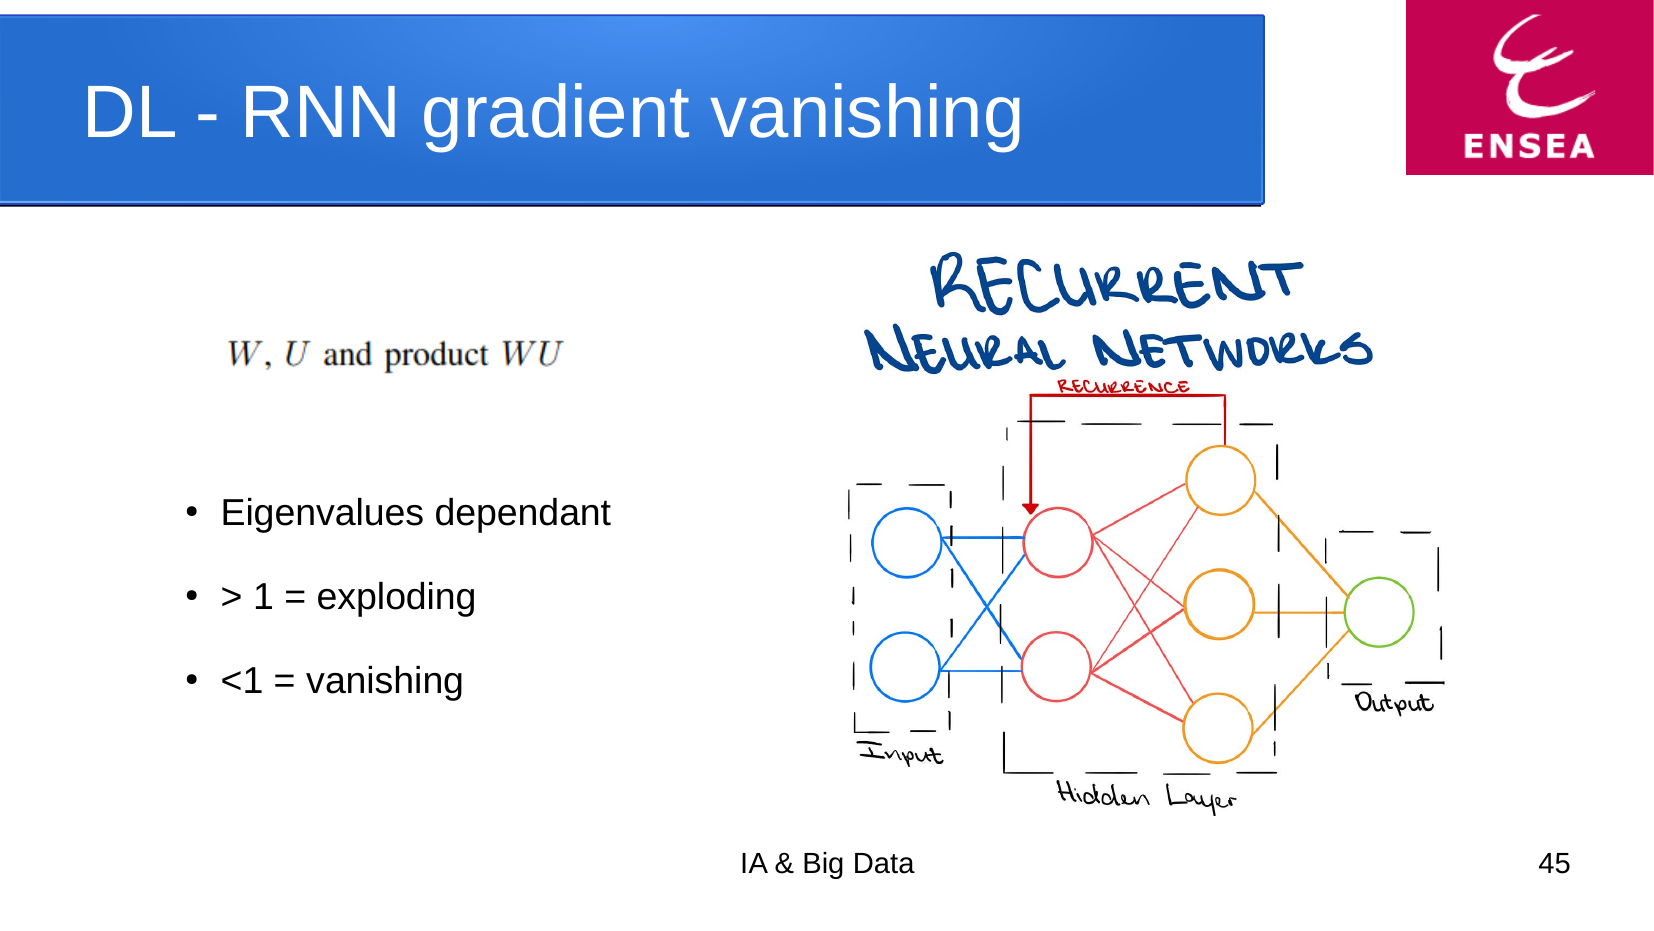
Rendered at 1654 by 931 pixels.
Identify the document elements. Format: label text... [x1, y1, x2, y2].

picture [1406, 0, 1654, 175]
picture [224, 330, 572, 375]
text_box Eigenvalues dependant > 1 = exploding <1 = vanishing [170, 484, 626, 710]
title DL - RNN gradient vanishing [82, 35, 1235, 189]
picture [779, 236, 1536, 816]
